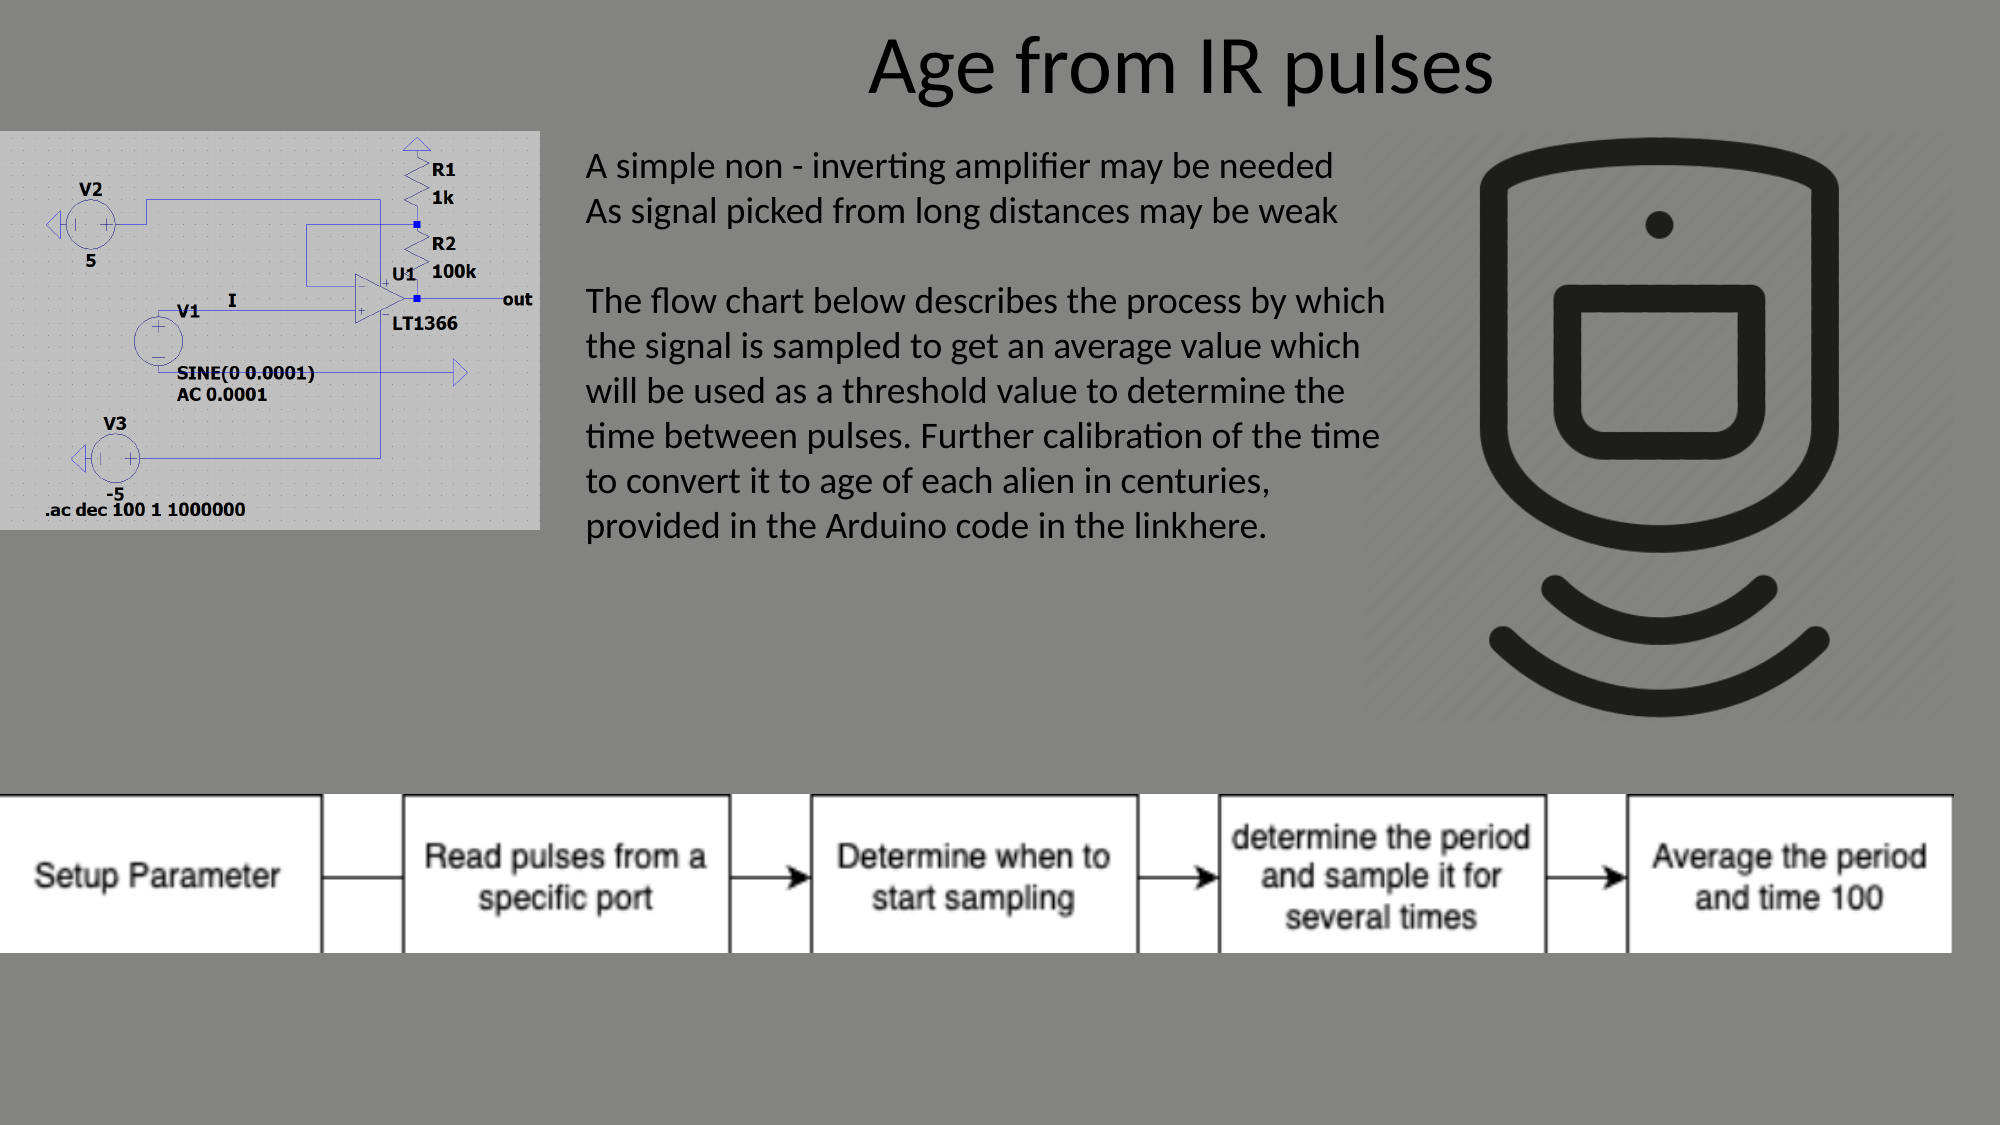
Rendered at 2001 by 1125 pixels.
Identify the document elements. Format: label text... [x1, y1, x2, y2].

text_box Age from IR pulses [853, 2, 1695, 119]
picture [0, 0, 2000, 1125]
text_box A simple non - inverting amplifier may be needed As signal picked from long distances may be weak The flow chart below describes the process by which the signal is sampled to get an average value which will be used as a threshold value to determine the time between pulses. Further calibration of the time to convert it to age of each alien in centuries, provided in the Arduino code in the link here. [570, 133, 1365, 558]
